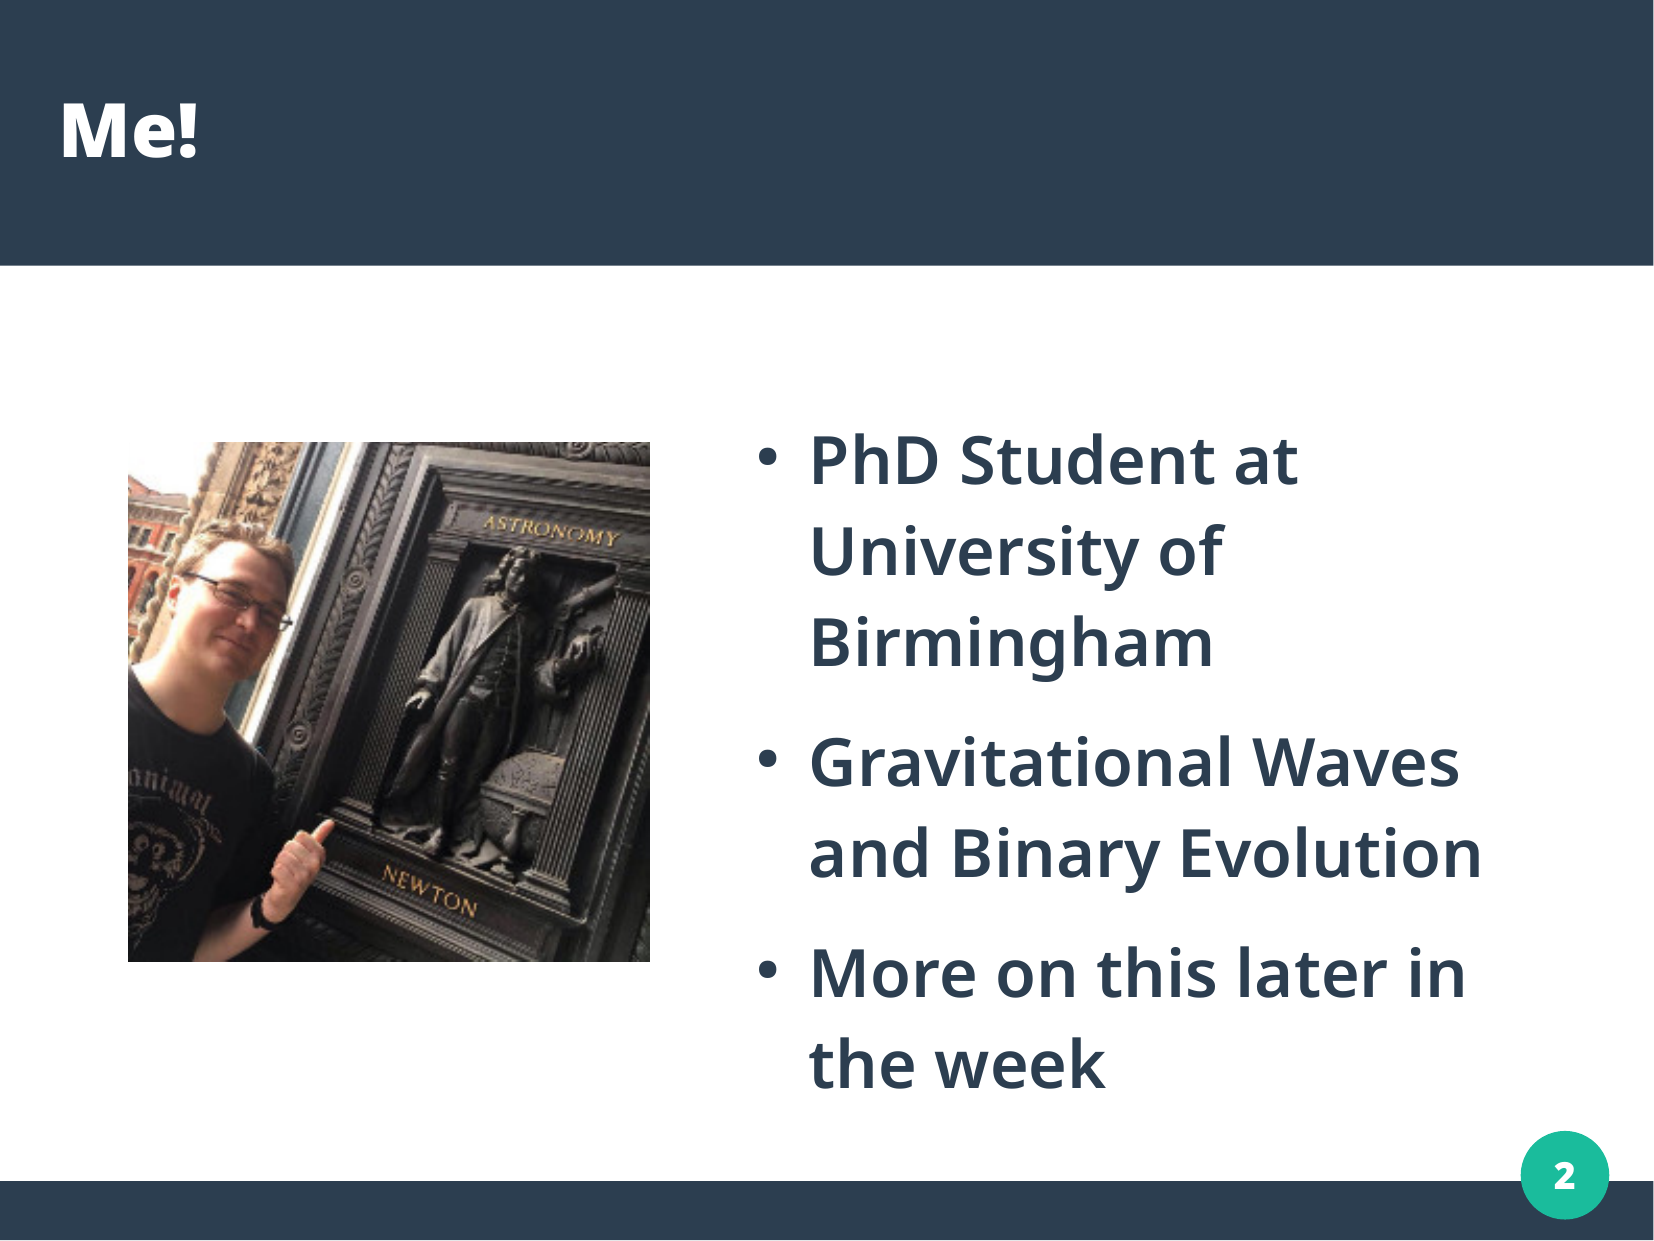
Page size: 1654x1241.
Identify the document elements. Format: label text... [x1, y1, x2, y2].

list PhD Student at University of Birmingham Gravitational Waves and Binary Evolution More on this later in the week [738, 413, 1595, 1241]
picture [128, 442, 650, 962]
title Me! [59, 49, 1595, 207]
